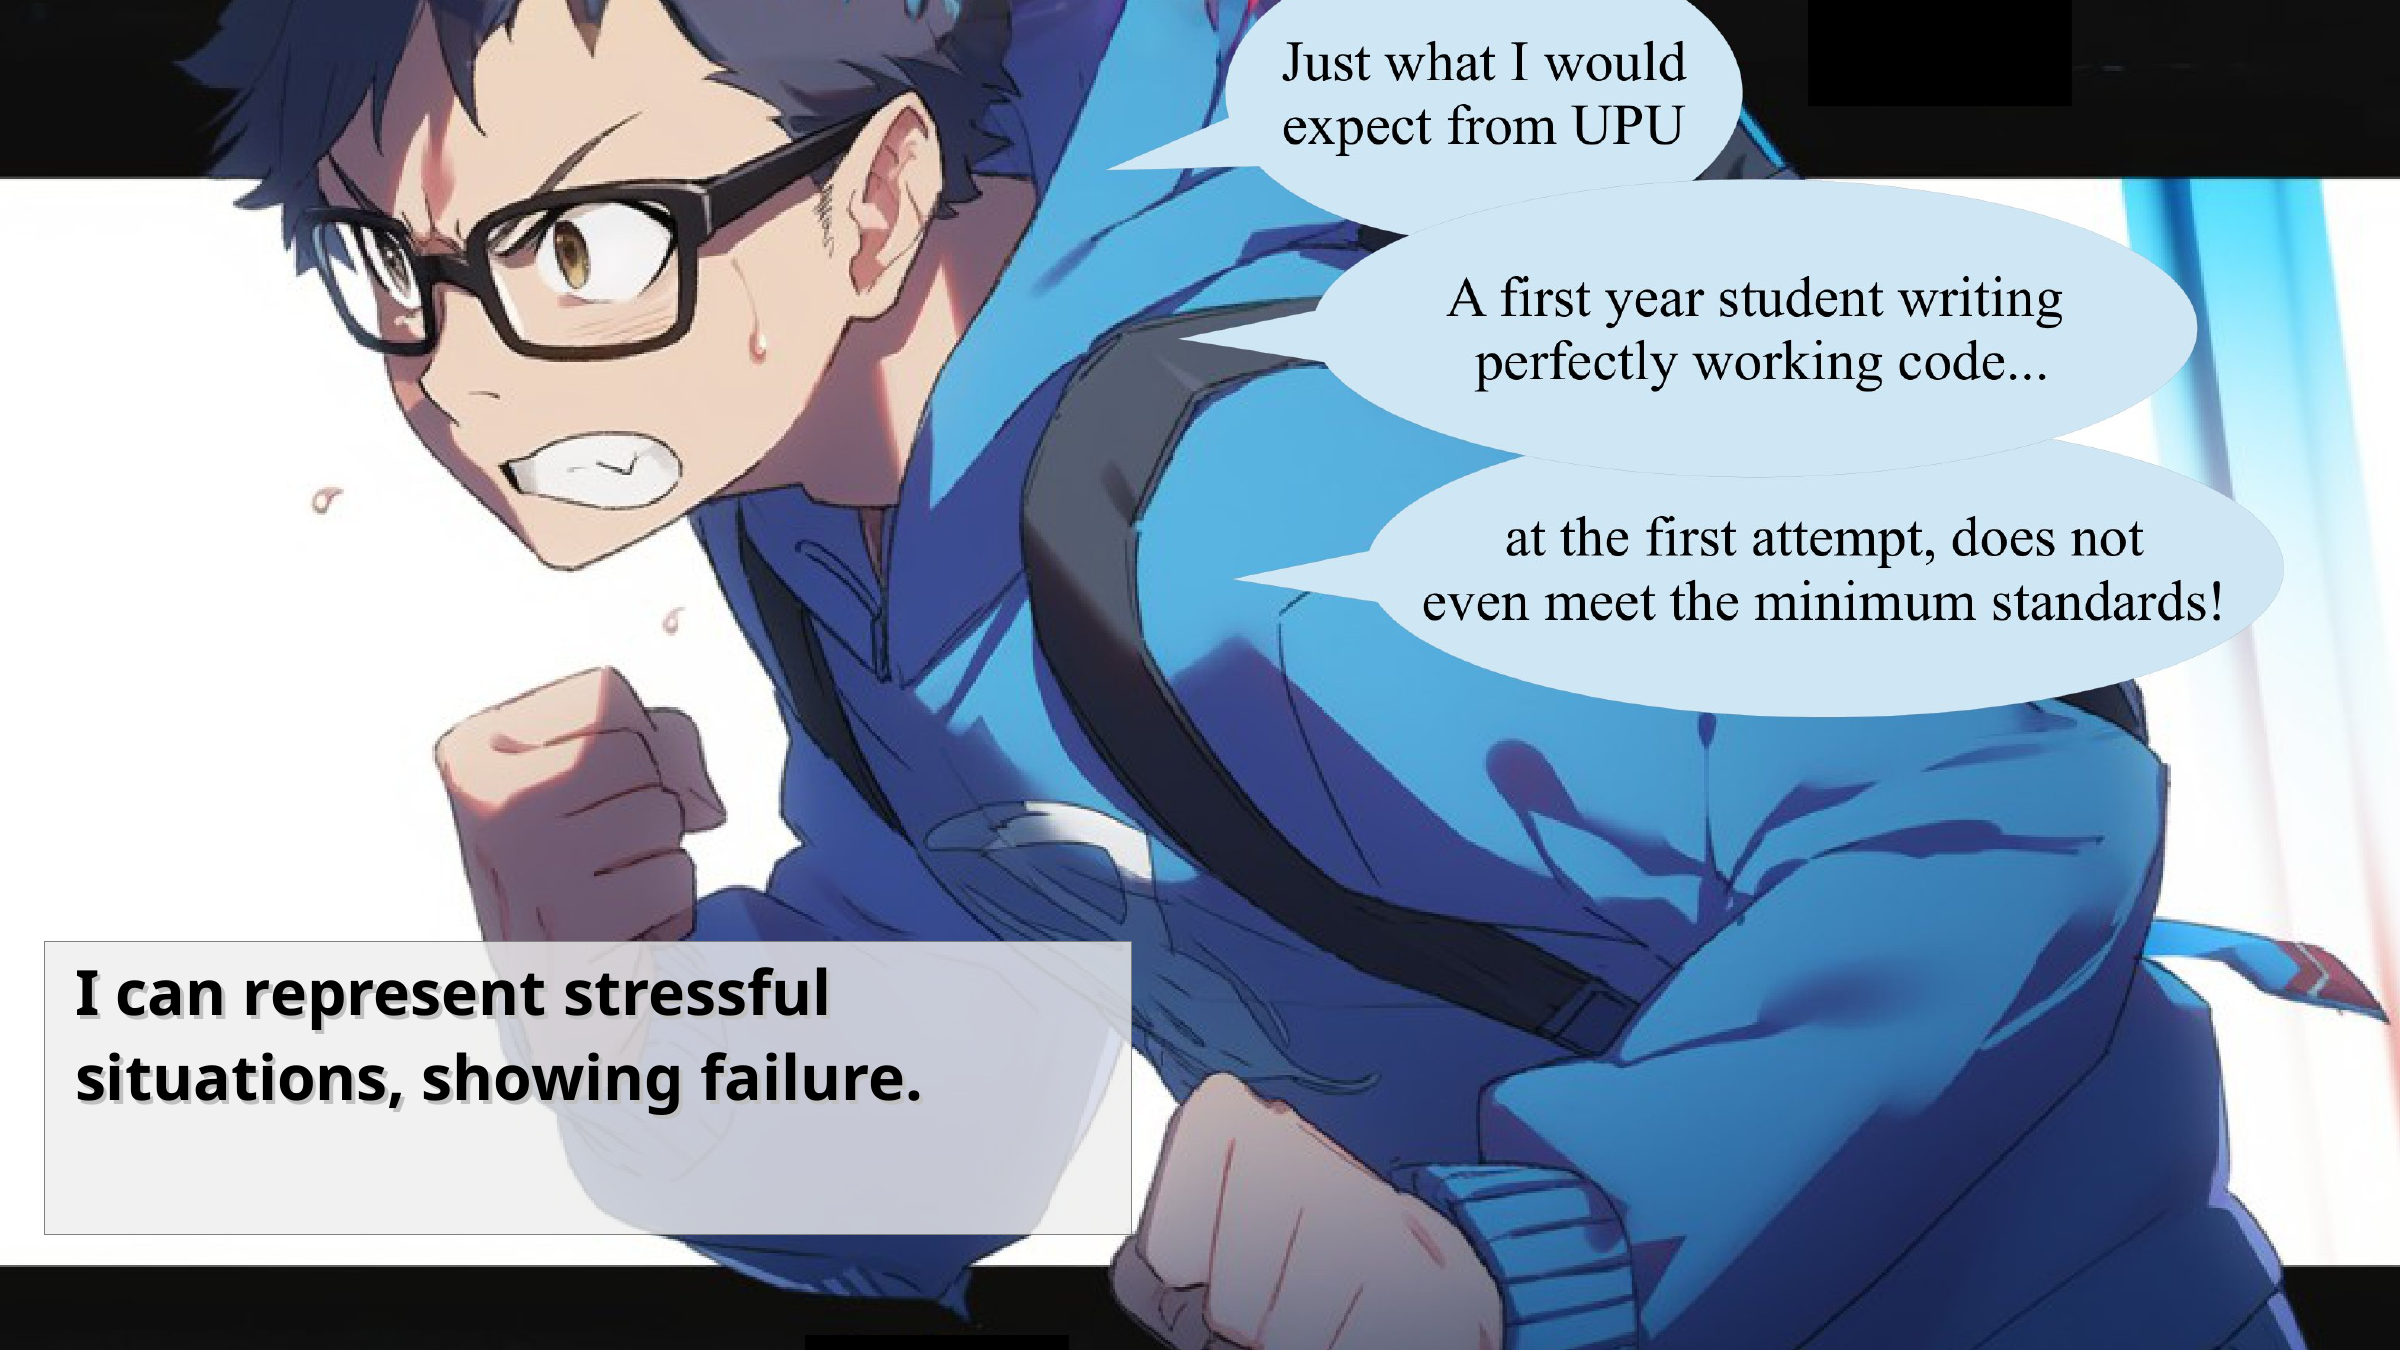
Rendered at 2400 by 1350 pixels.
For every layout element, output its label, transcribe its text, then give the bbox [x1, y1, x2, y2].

text_box I can represent stressful situations, showing failure. [44, 941, 1132, 1235]
picture [0, 0, 2400, 1350]
